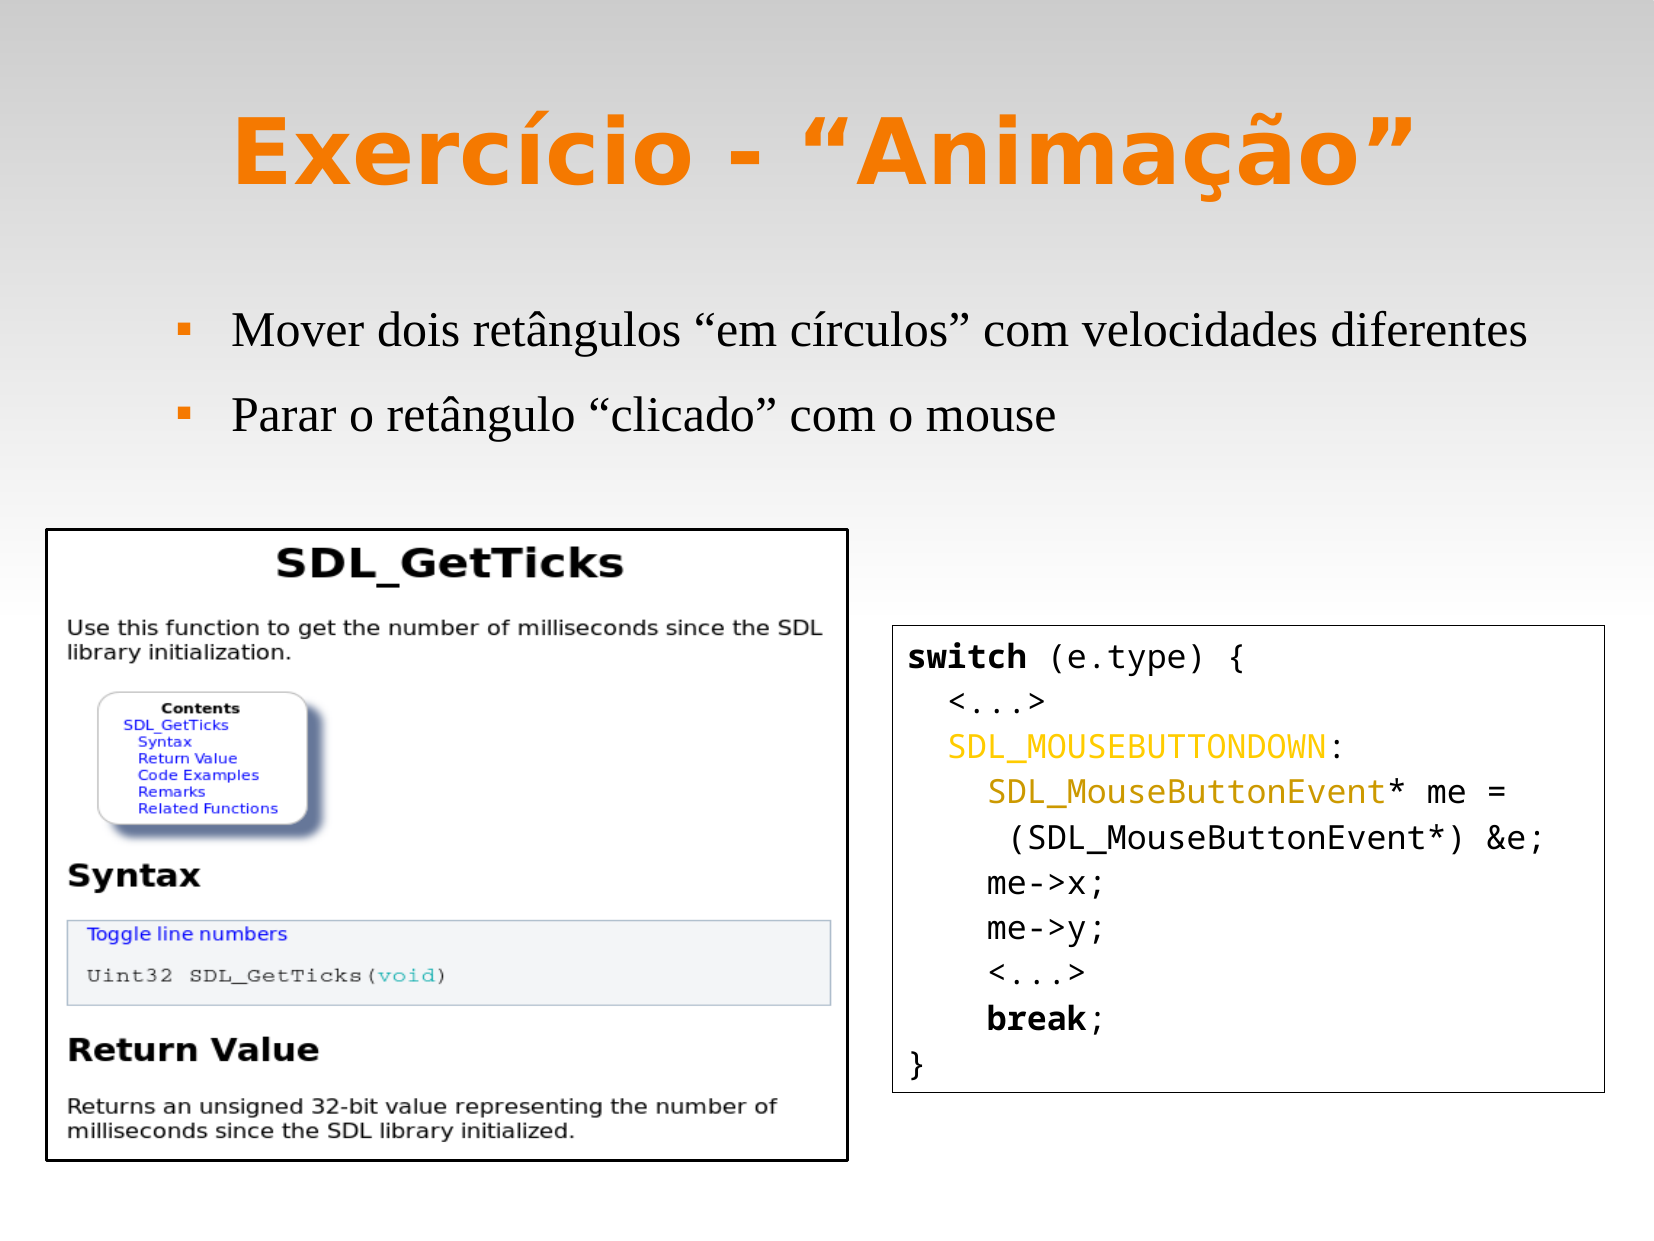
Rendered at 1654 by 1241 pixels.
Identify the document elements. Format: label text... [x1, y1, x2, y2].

picture [48, 530, 846, 1160]
title Exercício - “Animação” [82, 49, 1571, 257]
list Mover dois retângulos “em círculos” com velocidades diferentes Parar o retângulo “clicado” com o mouse [89, 302, 1576, 1121]
text_box switch (e.type) { <...> SDL_MOUSEBUTTONDOWN: SDL_MouseButtonEvent* me = (SDL_MouseButtonEvent*) &e; me->x; me->y; <...> break; } [892, 625, 1605, 1062]
